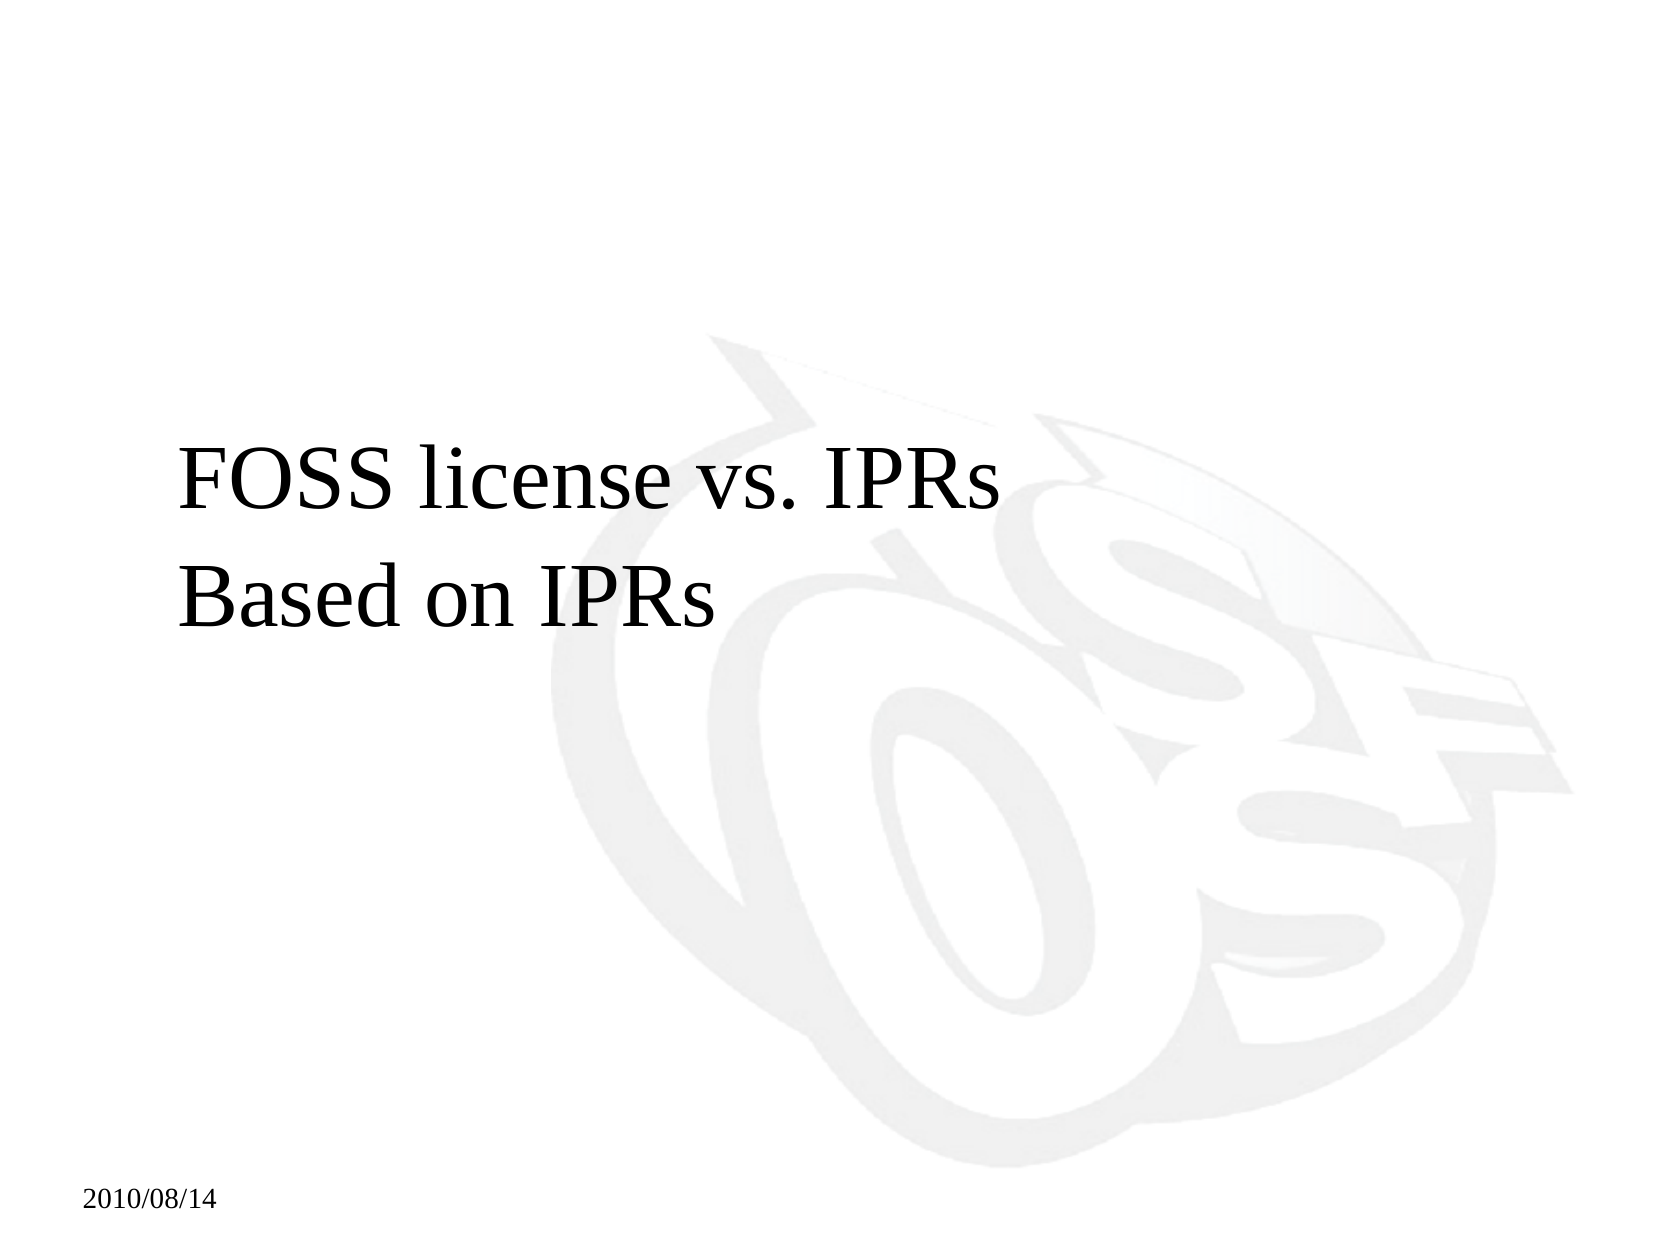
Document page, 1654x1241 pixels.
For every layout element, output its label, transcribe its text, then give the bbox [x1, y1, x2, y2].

picture [551, 331, 1577, 1170]
title FOSS license vs. IPRs [177, 313, 1418, 591]
title Based on IPRs [177, 591, 1418, 709]
